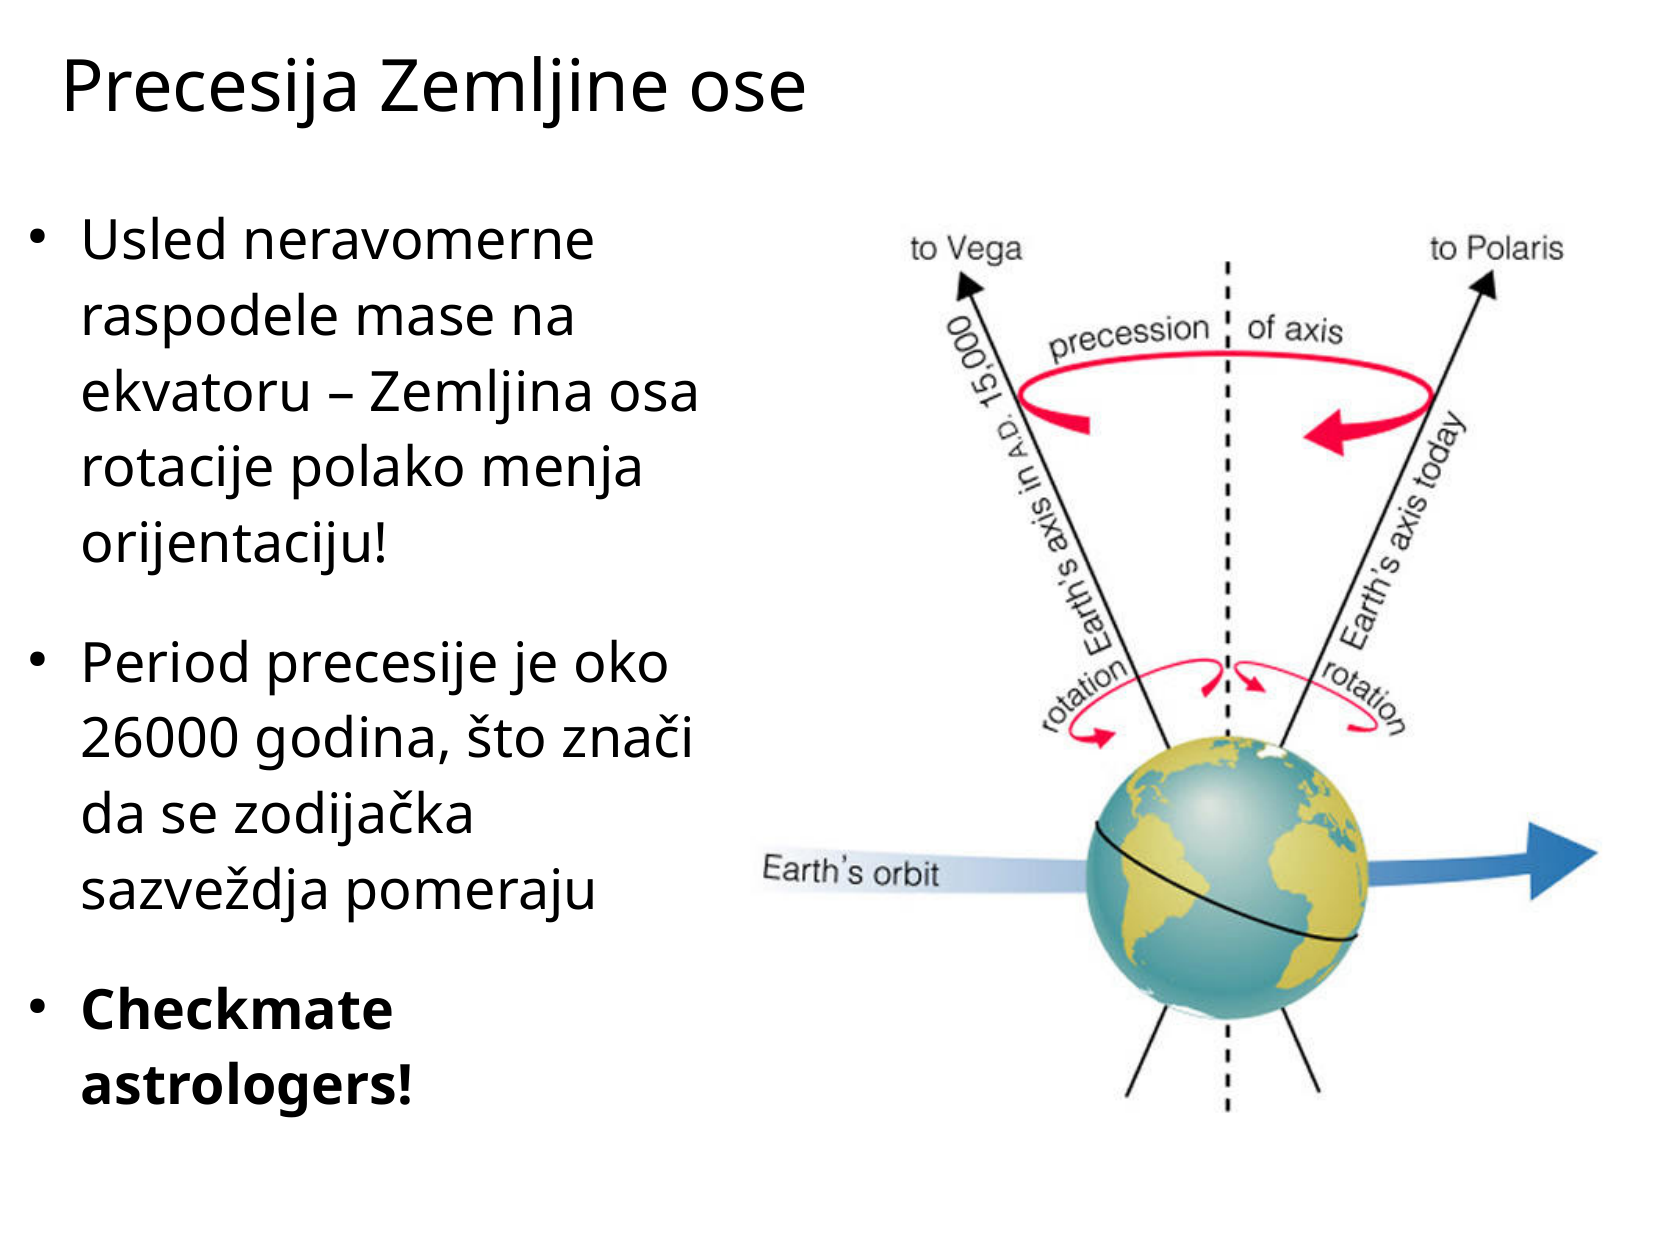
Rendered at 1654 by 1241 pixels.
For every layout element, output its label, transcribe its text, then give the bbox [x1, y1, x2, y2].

picture [701, 199, 1635, 1138]
title Precesija Zemljine ose [59, 17, 1648, 150]
list Usled neravomerne raspodele mase na ekvatoru – Zemljina osa rotacije polako menja orijentaciju! Period precesije je oko 26000 godina, što znači da se zodijačka sazveždja pomeraju Checkmate astrologers! [9, 199, 715, 1173]
